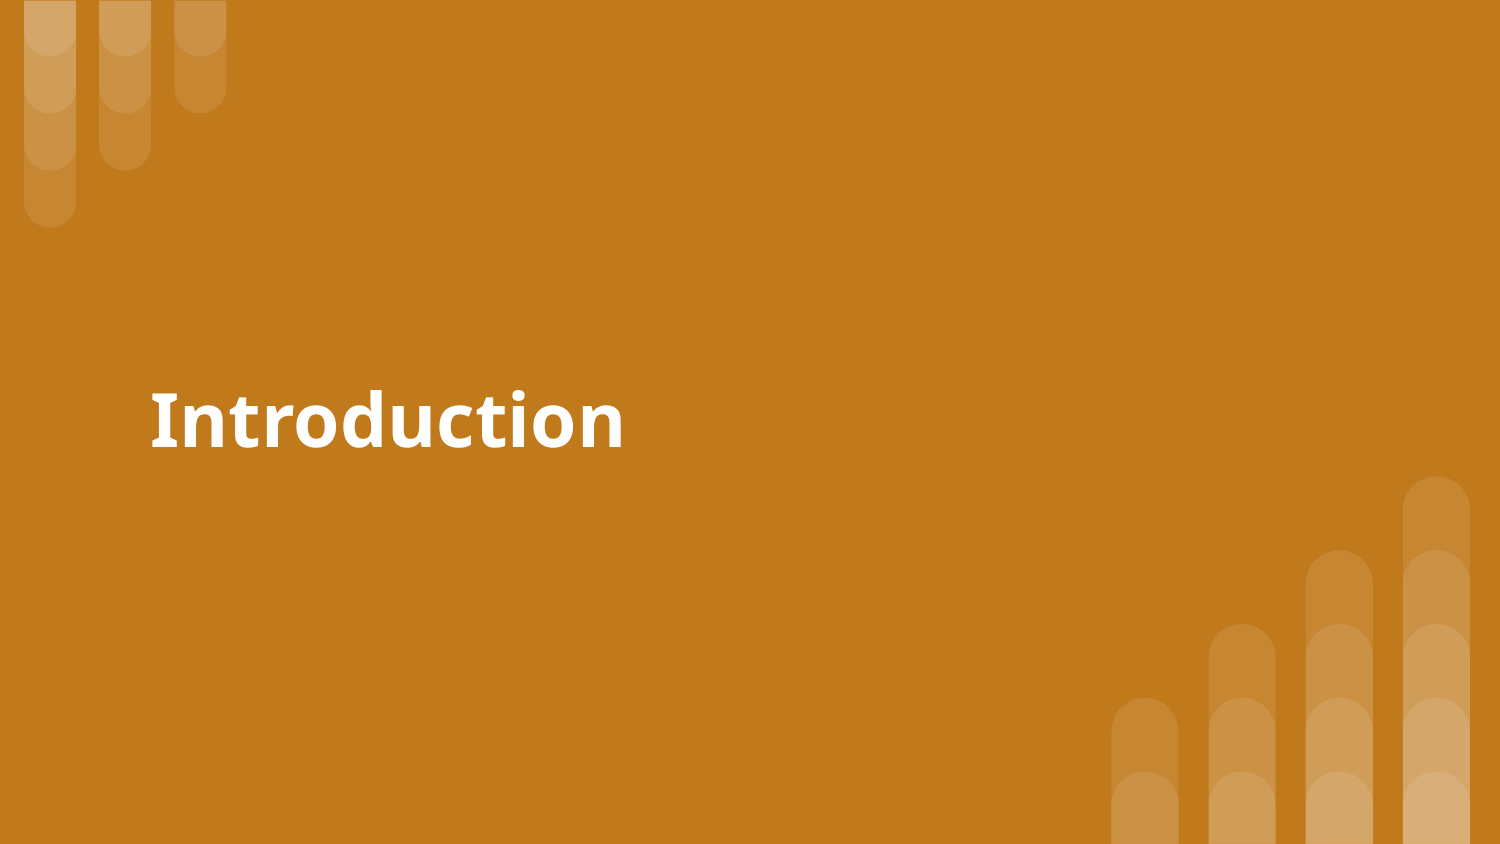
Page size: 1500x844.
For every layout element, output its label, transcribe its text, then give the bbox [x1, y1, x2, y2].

title Introduction [135, 264, 1097, 572]
